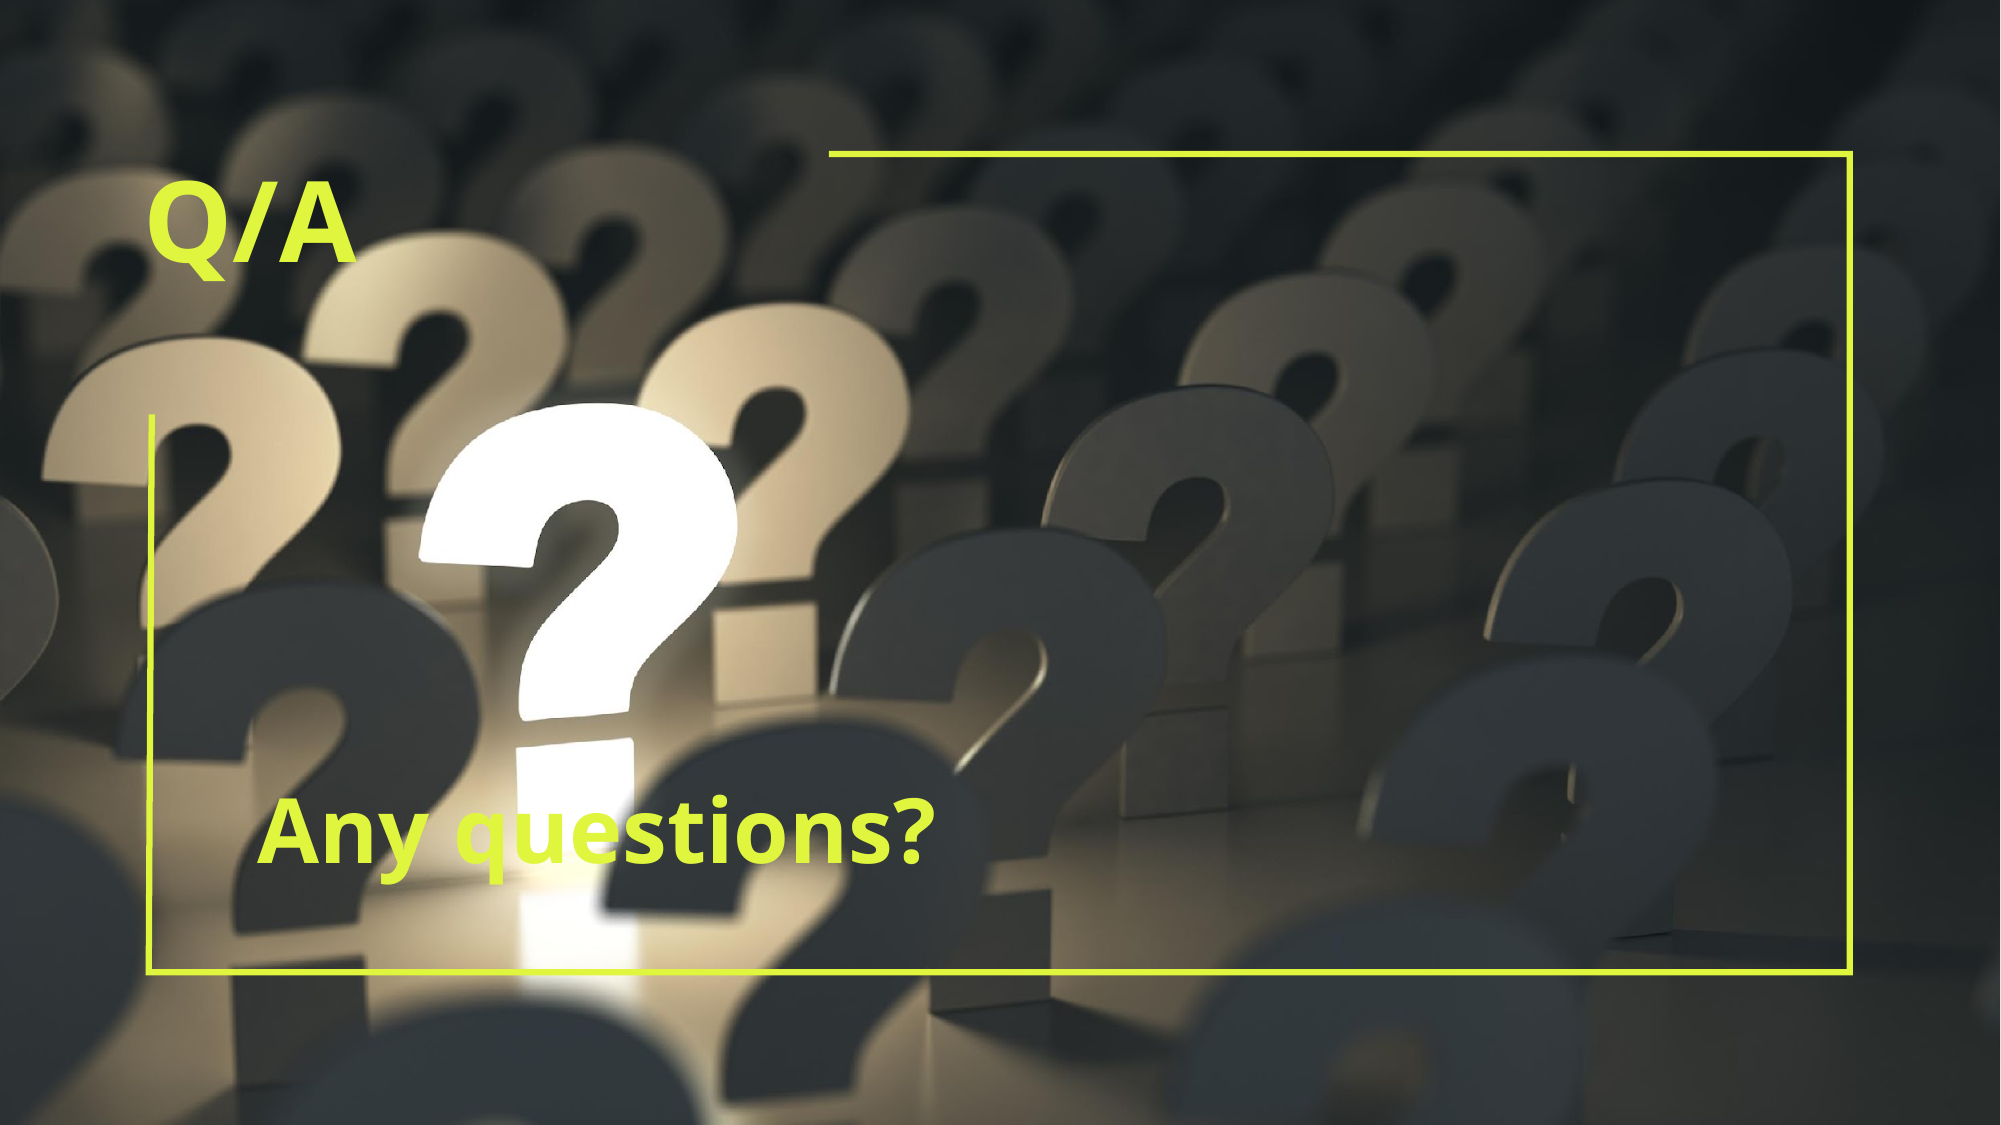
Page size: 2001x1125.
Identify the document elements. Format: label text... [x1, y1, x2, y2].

text_box Any questions? [242, 636, 965, 890]
text_box Q/A [128, 115, 832, 413]
picture [0, 0, 2000, 1125]
